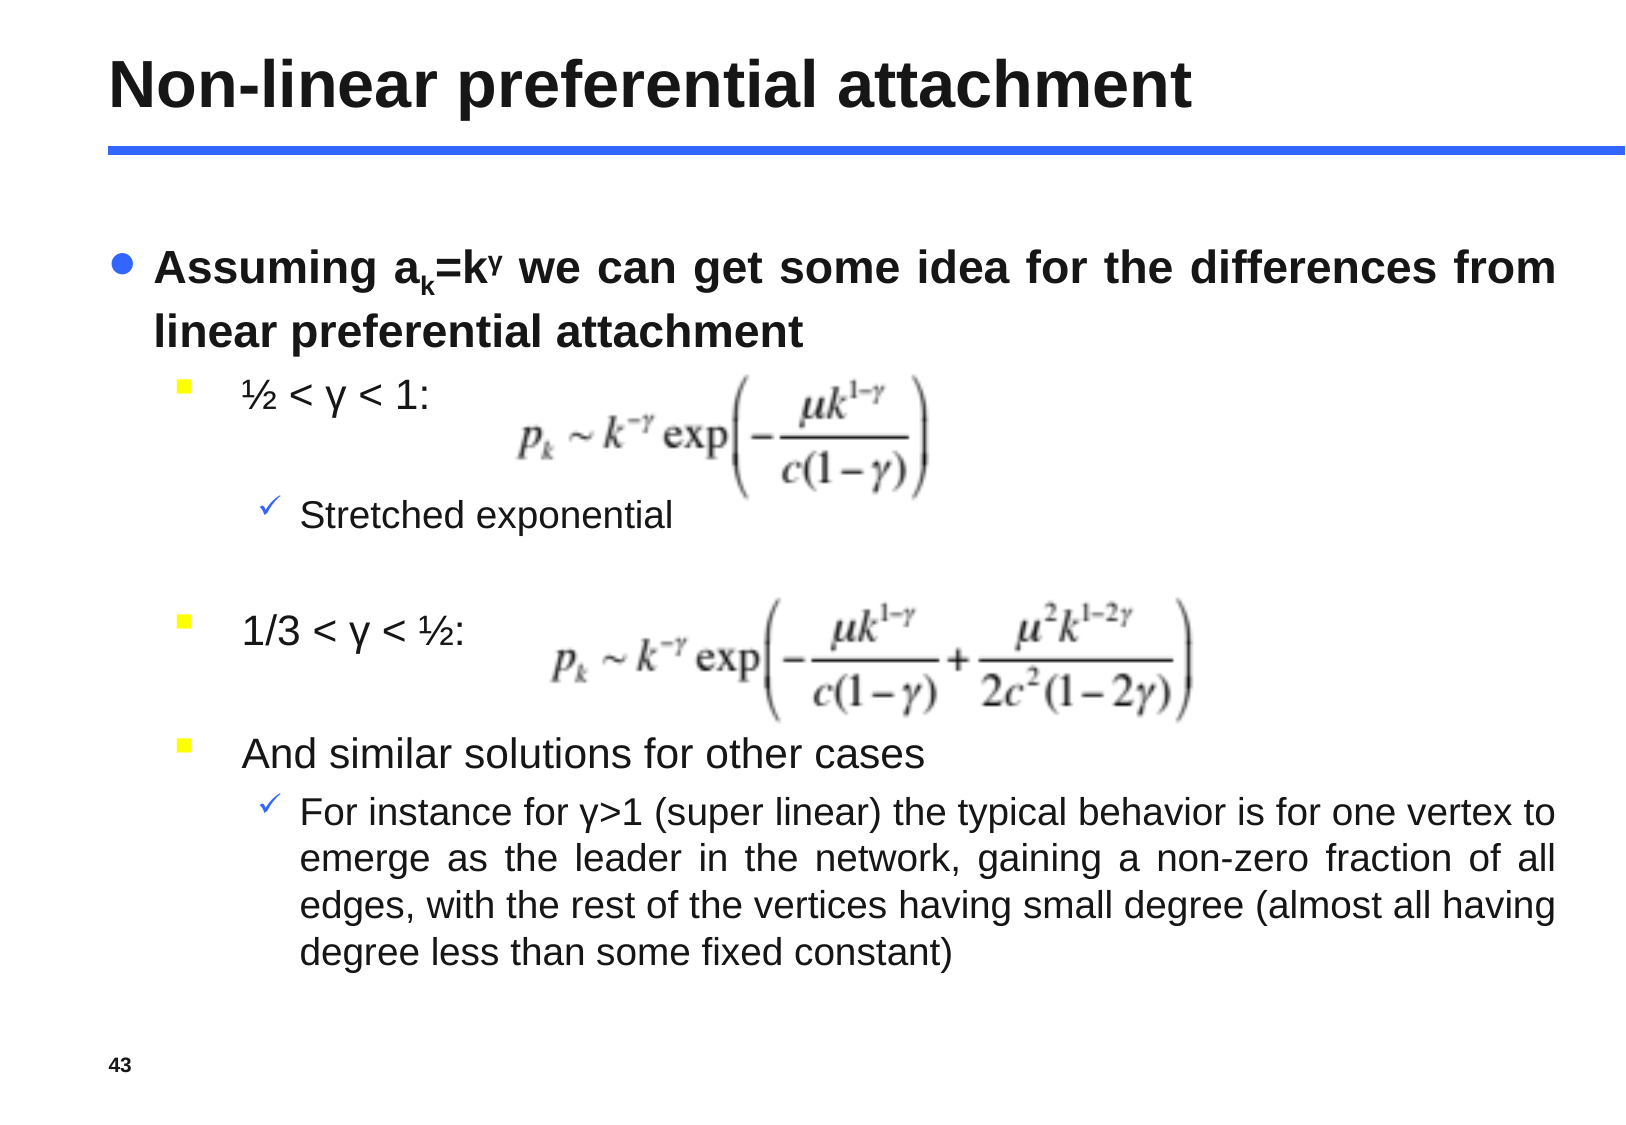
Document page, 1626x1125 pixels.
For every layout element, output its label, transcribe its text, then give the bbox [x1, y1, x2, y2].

title Non-linear preferential attachment [108, 30, 1558, 131]
list Assuming ak=kγ we can get some idea for the differences from linear preferential attachment ½ < γ < 1: Stretched exponential 1/3 < γ < ½: And similar solutions for other cases For instance for γ>1 (super linear) the typical behavior is for one vertex to emerge as the leader in the network, gaining a non-zero fraction of all edges, with the rest of the vertices having small degree (almost all having degree less than some fixed constant) [108, 237, 1558, 975]
chart [545, 590, 1199, 727]
chart [511, 367, 933, 504]
text_box <number> [108, 1051, 188, 1077]
